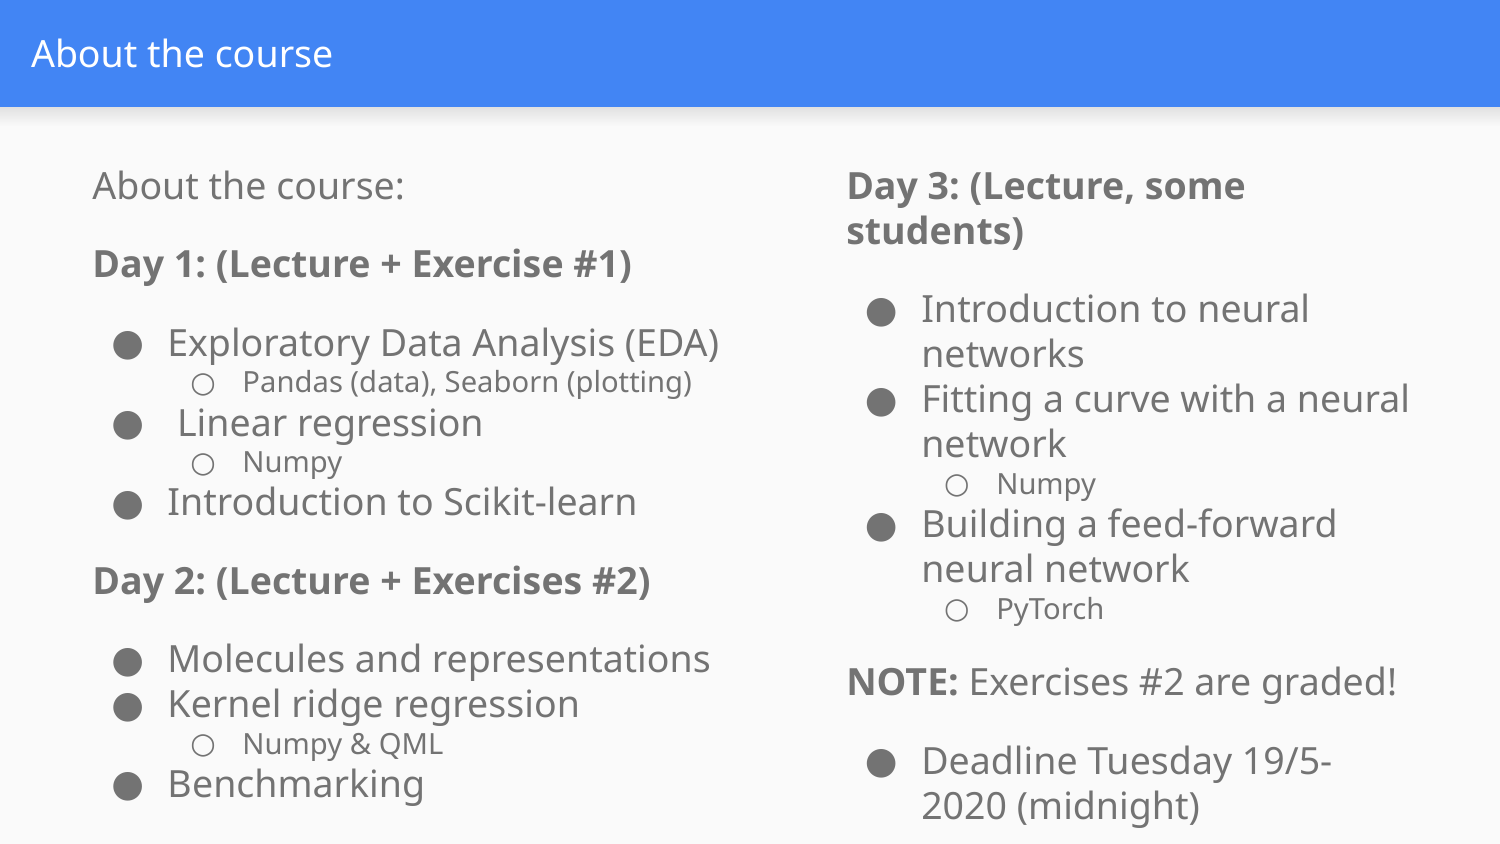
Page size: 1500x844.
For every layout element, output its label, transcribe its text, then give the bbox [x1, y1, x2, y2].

title About the course [16, 2, 1464, 102]
list Day 3: (Lecture, some students) Introduction to neural networks Fitting a curve with a neural network Numpy Building a feed-forward neural network PyTorch NOTE: Exercises #2 are graded! Deadline Tuesday 19/5-2020 (midnight) [831, 146, 1427, 760]
list About the course: Day 1: (Lecture + Exercise #1) Exploratory Data Analysis (EDA) Pandas (data), Seaborn (plotting) Linear regression Numpy Introduction to Scikit-learn Day 2: (Lecture + Exercises #2) Molecules and representations Kernel ridge regression Numpy & QML Benchmarking [77, 146, 1427, 844]
